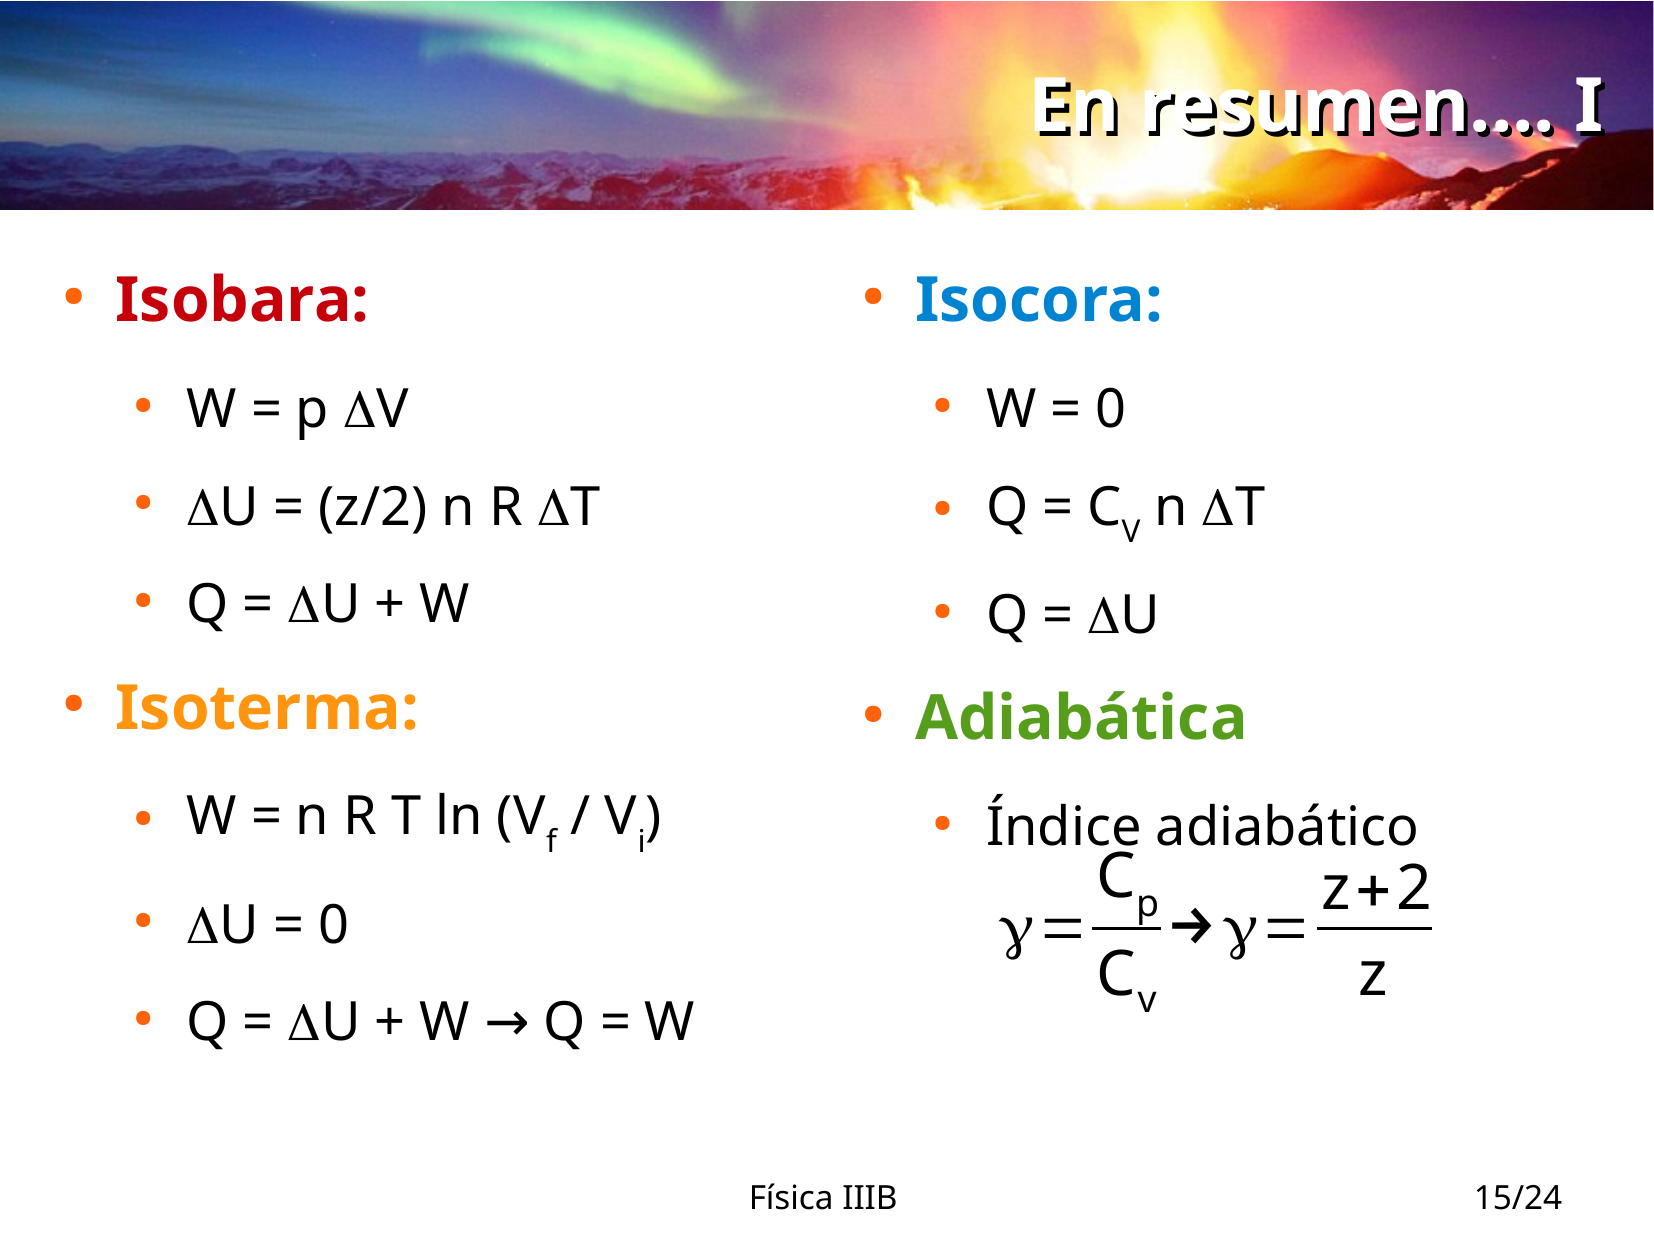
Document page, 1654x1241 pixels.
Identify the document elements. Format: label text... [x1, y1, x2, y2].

list Isobara: W = p DV DU = (z/2) n R DT Q = DU + W Isoterma: W = n R T ln (Vf / Vi) DU = 0 Q = DU + W → Q = W [45, 255, 807, 1156]
picture [0, 1, 1654, 210]
chart [990, 837, 1441, 1022]
list Isocora: W = 0 Q = CV n DT Q = DU Adiabática Índice adiabático [844, 255, 1606, 1156]
title En resumen.... I [45, 15, 1606, 191]
